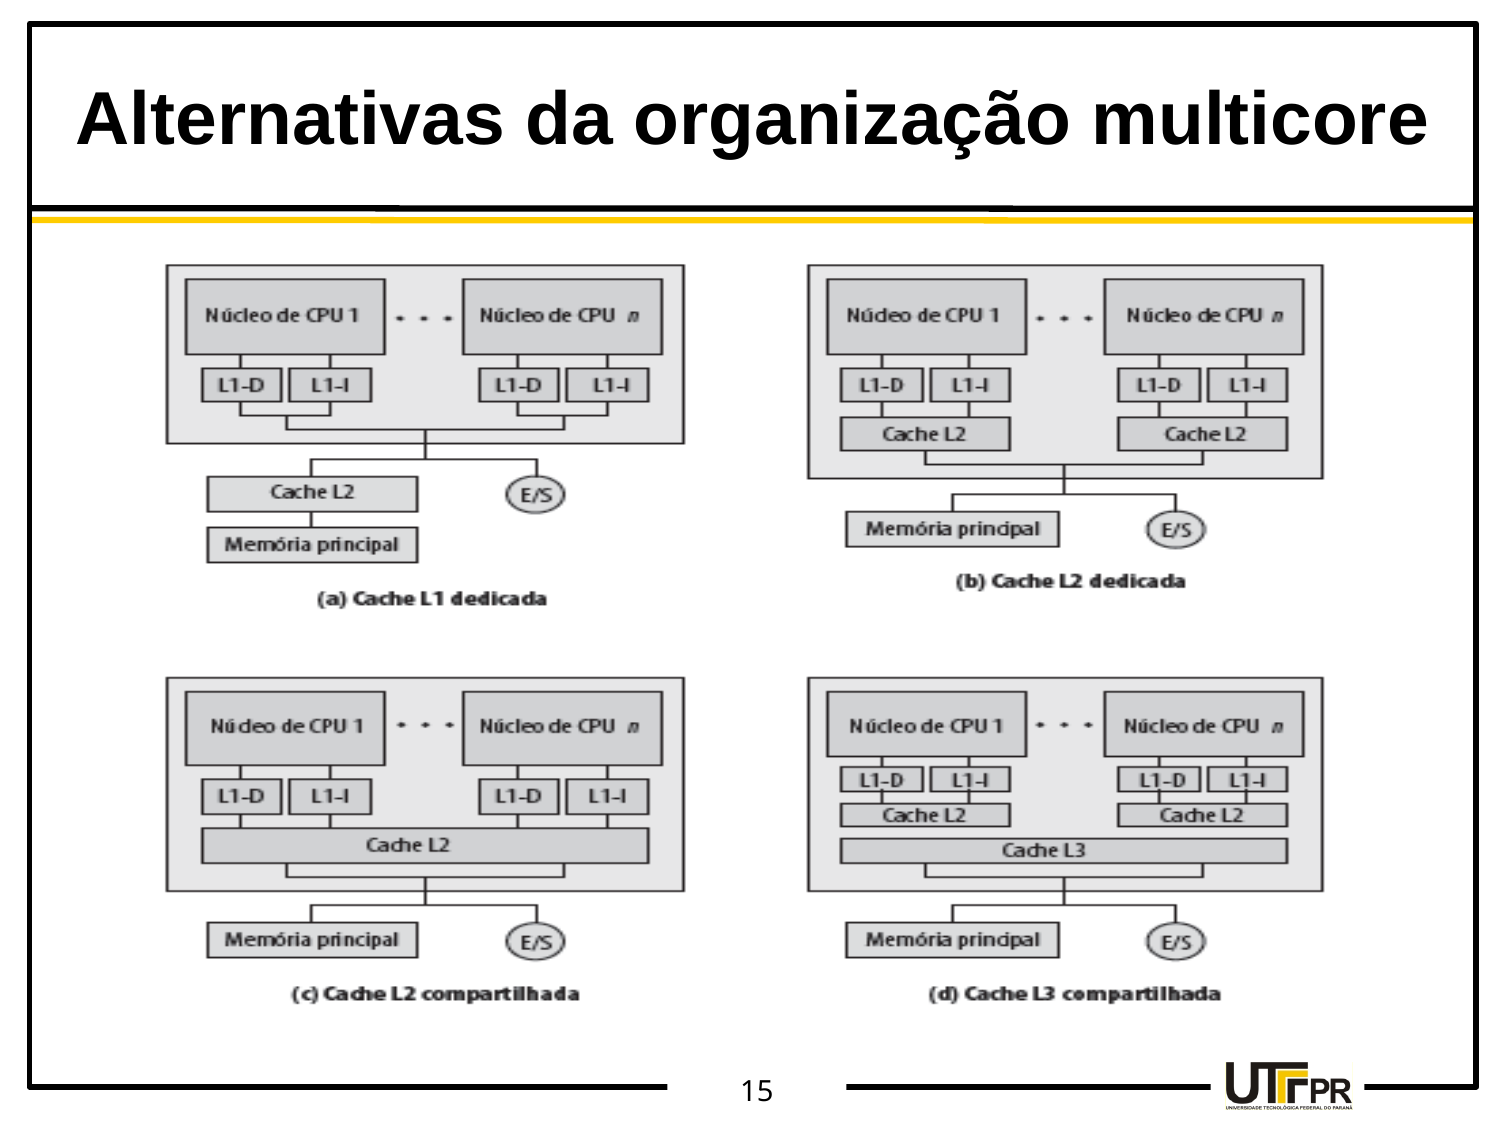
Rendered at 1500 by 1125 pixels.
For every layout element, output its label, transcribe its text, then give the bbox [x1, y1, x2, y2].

picture [134, 250, 1366, 1019]
picture [1225, 1062, 1353, 1110]
title Alternativas da organização multicore [29, 47, 1477, 195]
